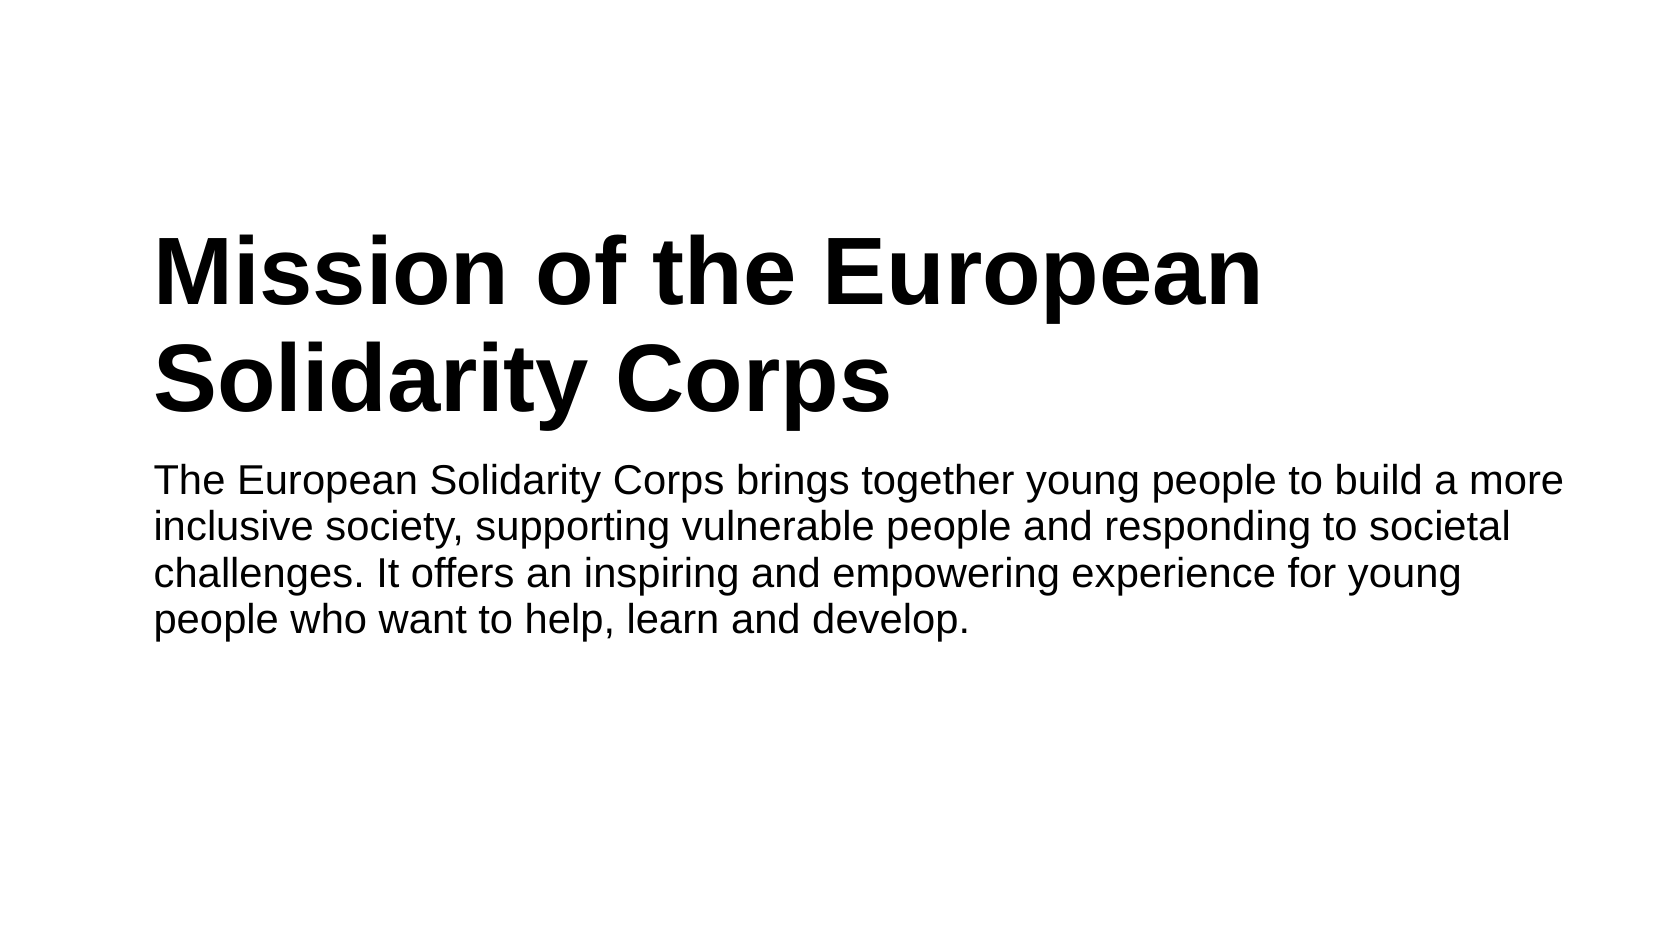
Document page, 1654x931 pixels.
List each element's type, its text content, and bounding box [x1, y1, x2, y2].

list Mission of the European Solidarity Corps The European Solidarity Corps brings together young people to build a more inclusive society, supporting vulnerable people and responding to societal challenges. It offers an inspiring and empowering experience for young people who want to help, learn and develop. [82, 217, 1571, 758]
